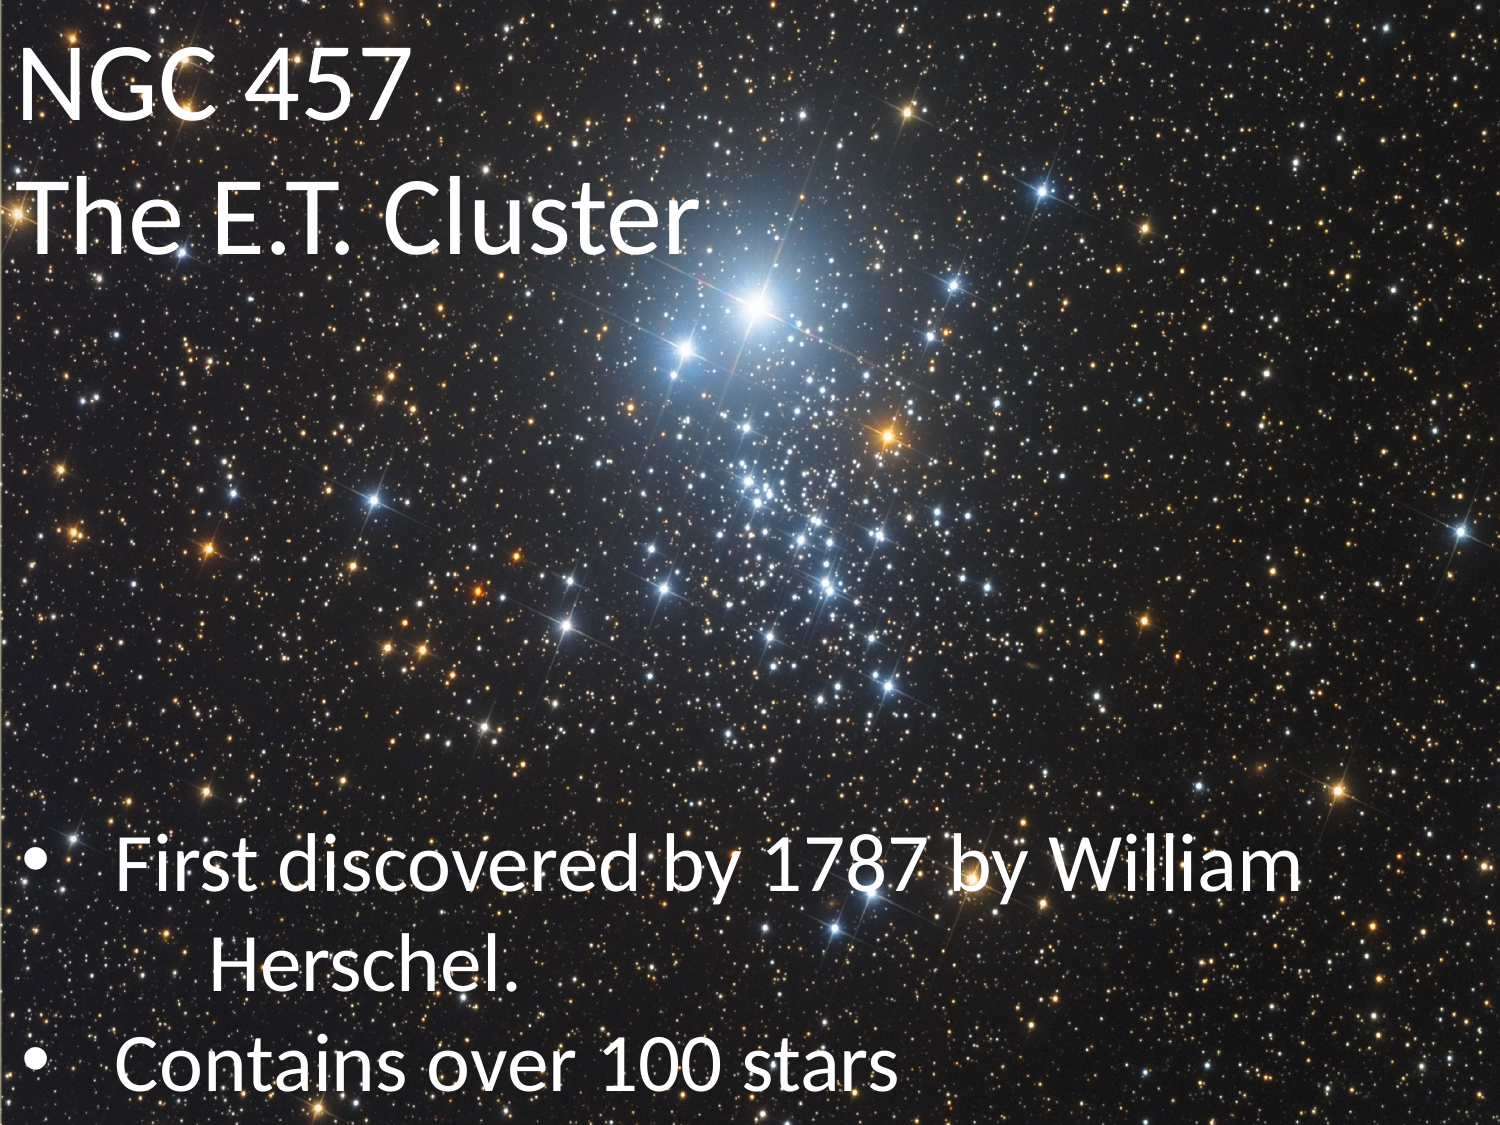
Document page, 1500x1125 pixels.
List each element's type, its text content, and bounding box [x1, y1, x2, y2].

text_box NGC 457 The E.T. Cluster [0, 0, 976, 288]
picture [0, 0, 1500, 1125]
text_box First discovered by 1787 by William Herschel. Contains over 100 stars [6, 800, 1441, 1119]
